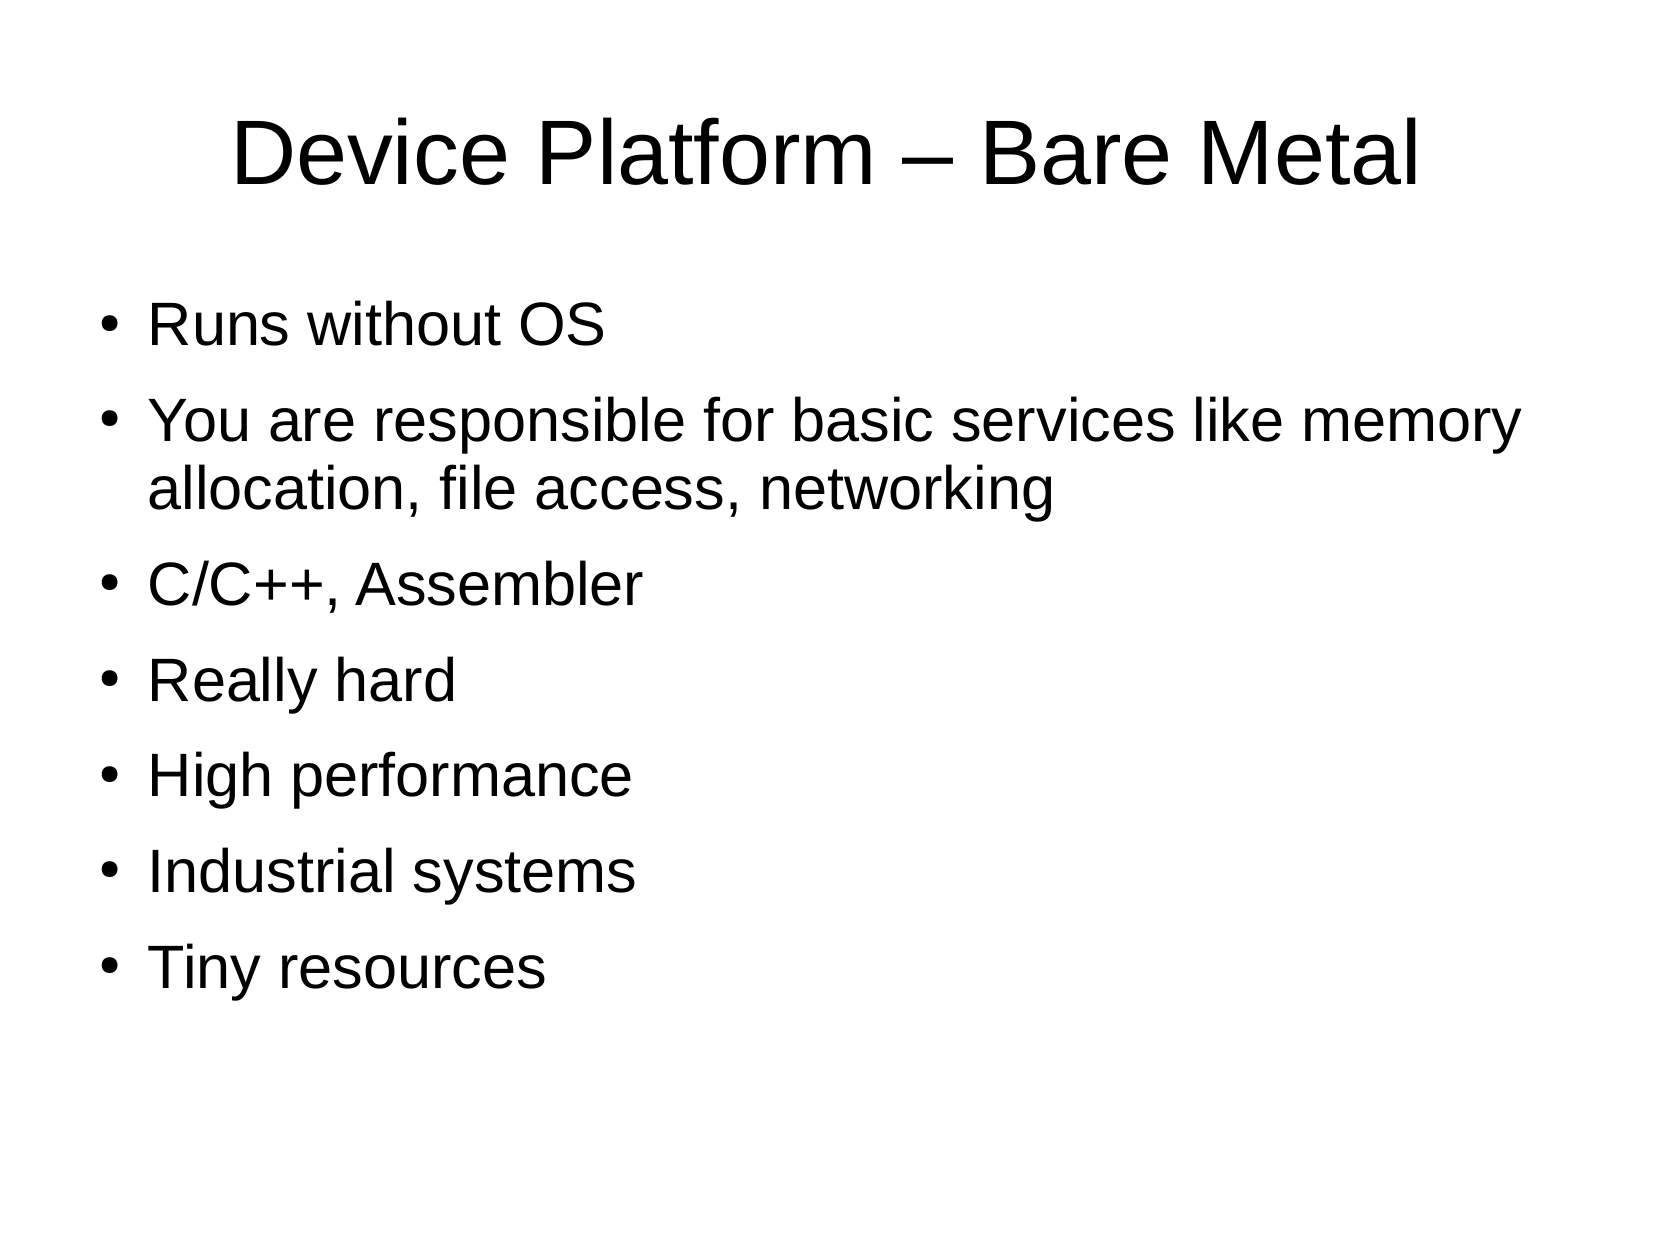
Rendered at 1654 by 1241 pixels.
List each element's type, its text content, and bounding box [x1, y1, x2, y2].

title Device Platform – Bare Metal [82, 49, 1571, 257]
list Runs without OS You are responsible for basic services like memory allocation, file access, networking C/C++, Assembler Really hard High performance Industrial systems Tiny resources [82, 290, 1571, 1010]
